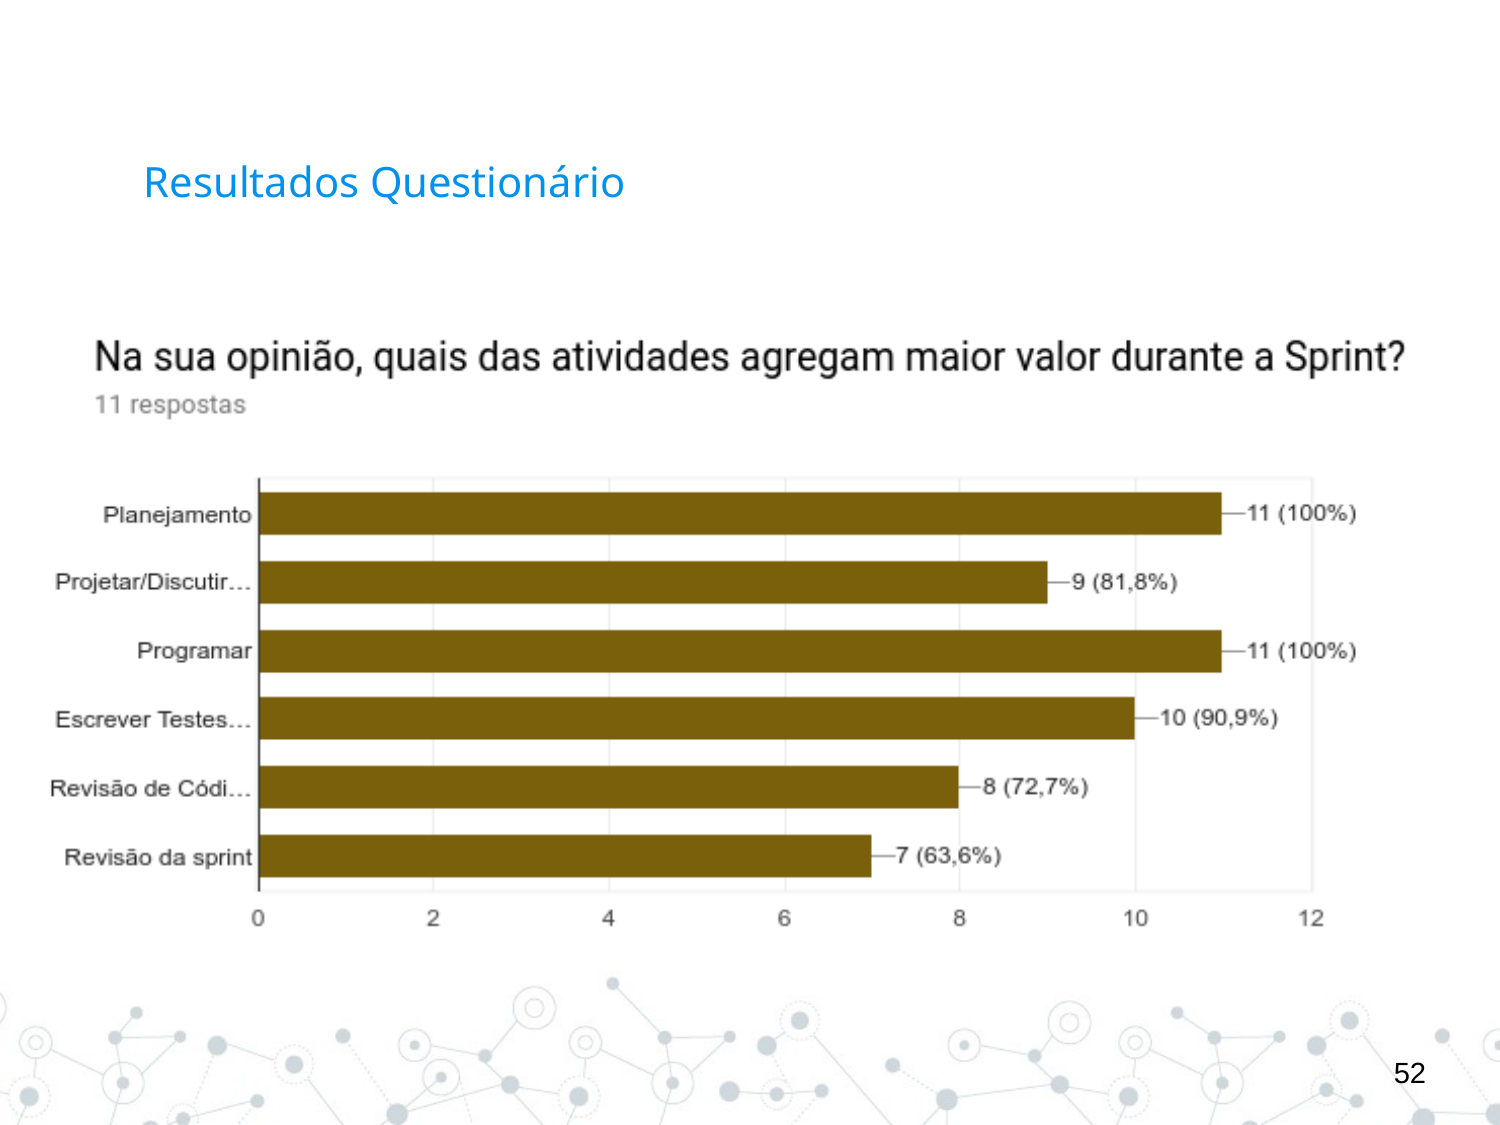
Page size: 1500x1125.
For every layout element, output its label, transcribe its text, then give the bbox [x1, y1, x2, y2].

title Resultados Questionário [128, 67, 1372, 222]
slide_number <number> [1378, 1038, 1469, 1125]
picture [0, 0, 1500, 1125]
